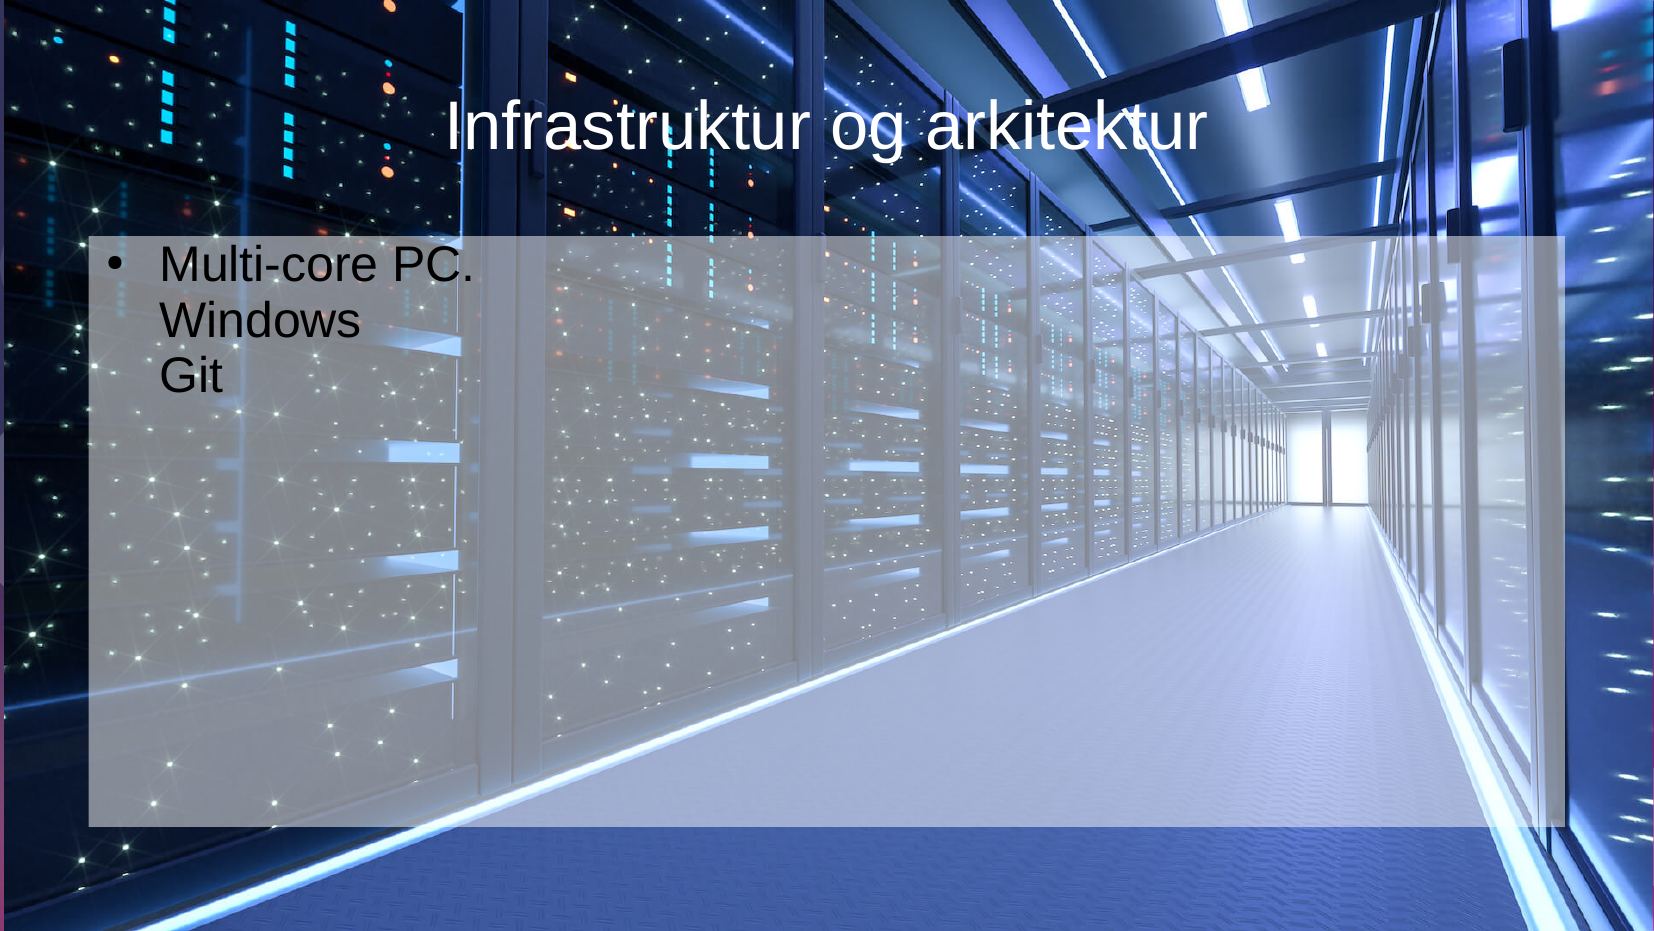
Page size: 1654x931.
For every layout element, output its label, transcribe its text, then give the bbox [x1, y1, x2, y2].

list Multi-core PC. Windows Git [88, 236, 1565, 827]
picture [4, 0, 1654, 931]
title Infrastruktur og arkitektur [88, 44, 1565, 207]
